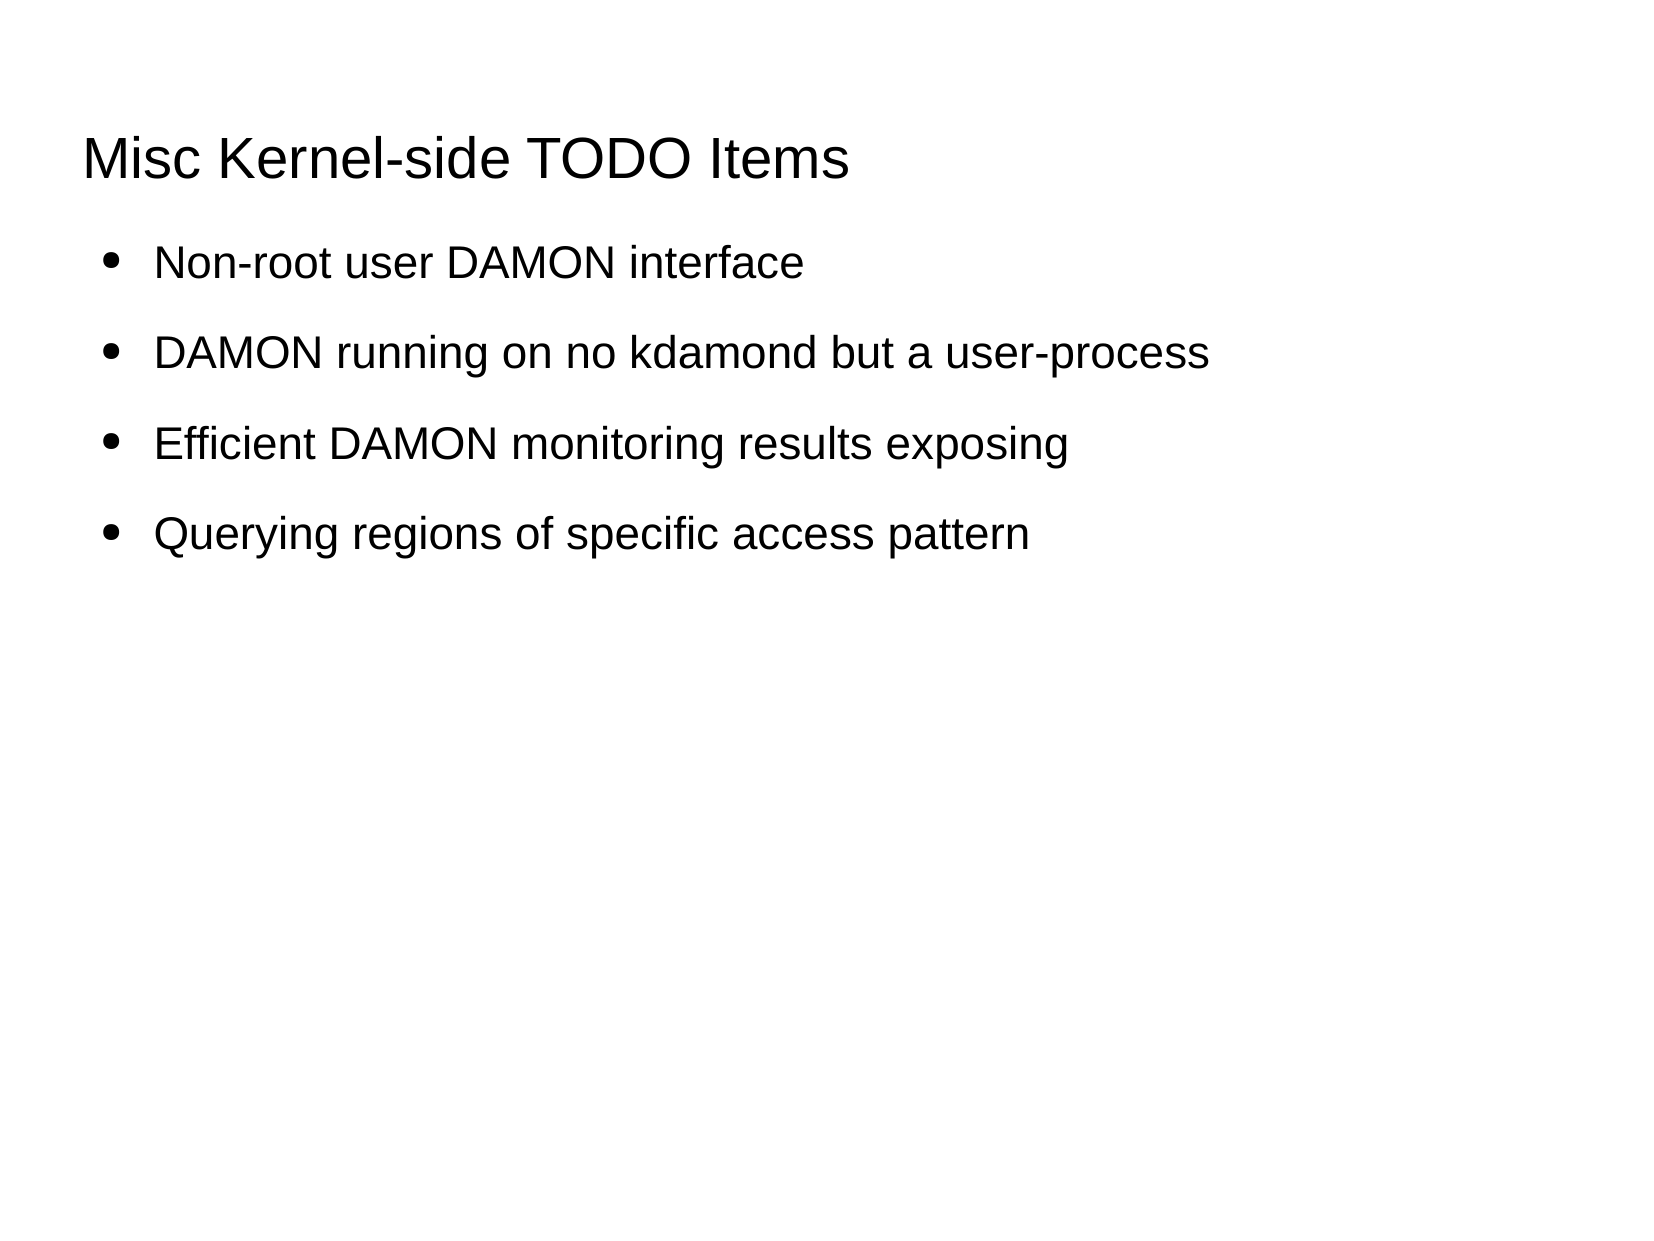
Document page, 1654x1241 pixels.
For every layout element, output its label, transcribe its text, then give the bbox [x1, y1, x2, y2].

list Non-root user DAMON interface DAMON running on no kdamond but a user-process Efficient DAMON monitoring results exposing Querying regions of specific access pattern [82, 236, 1571, 1111]
title Misc Kernel-side TODO Items [82, 108, 1571, 210]
